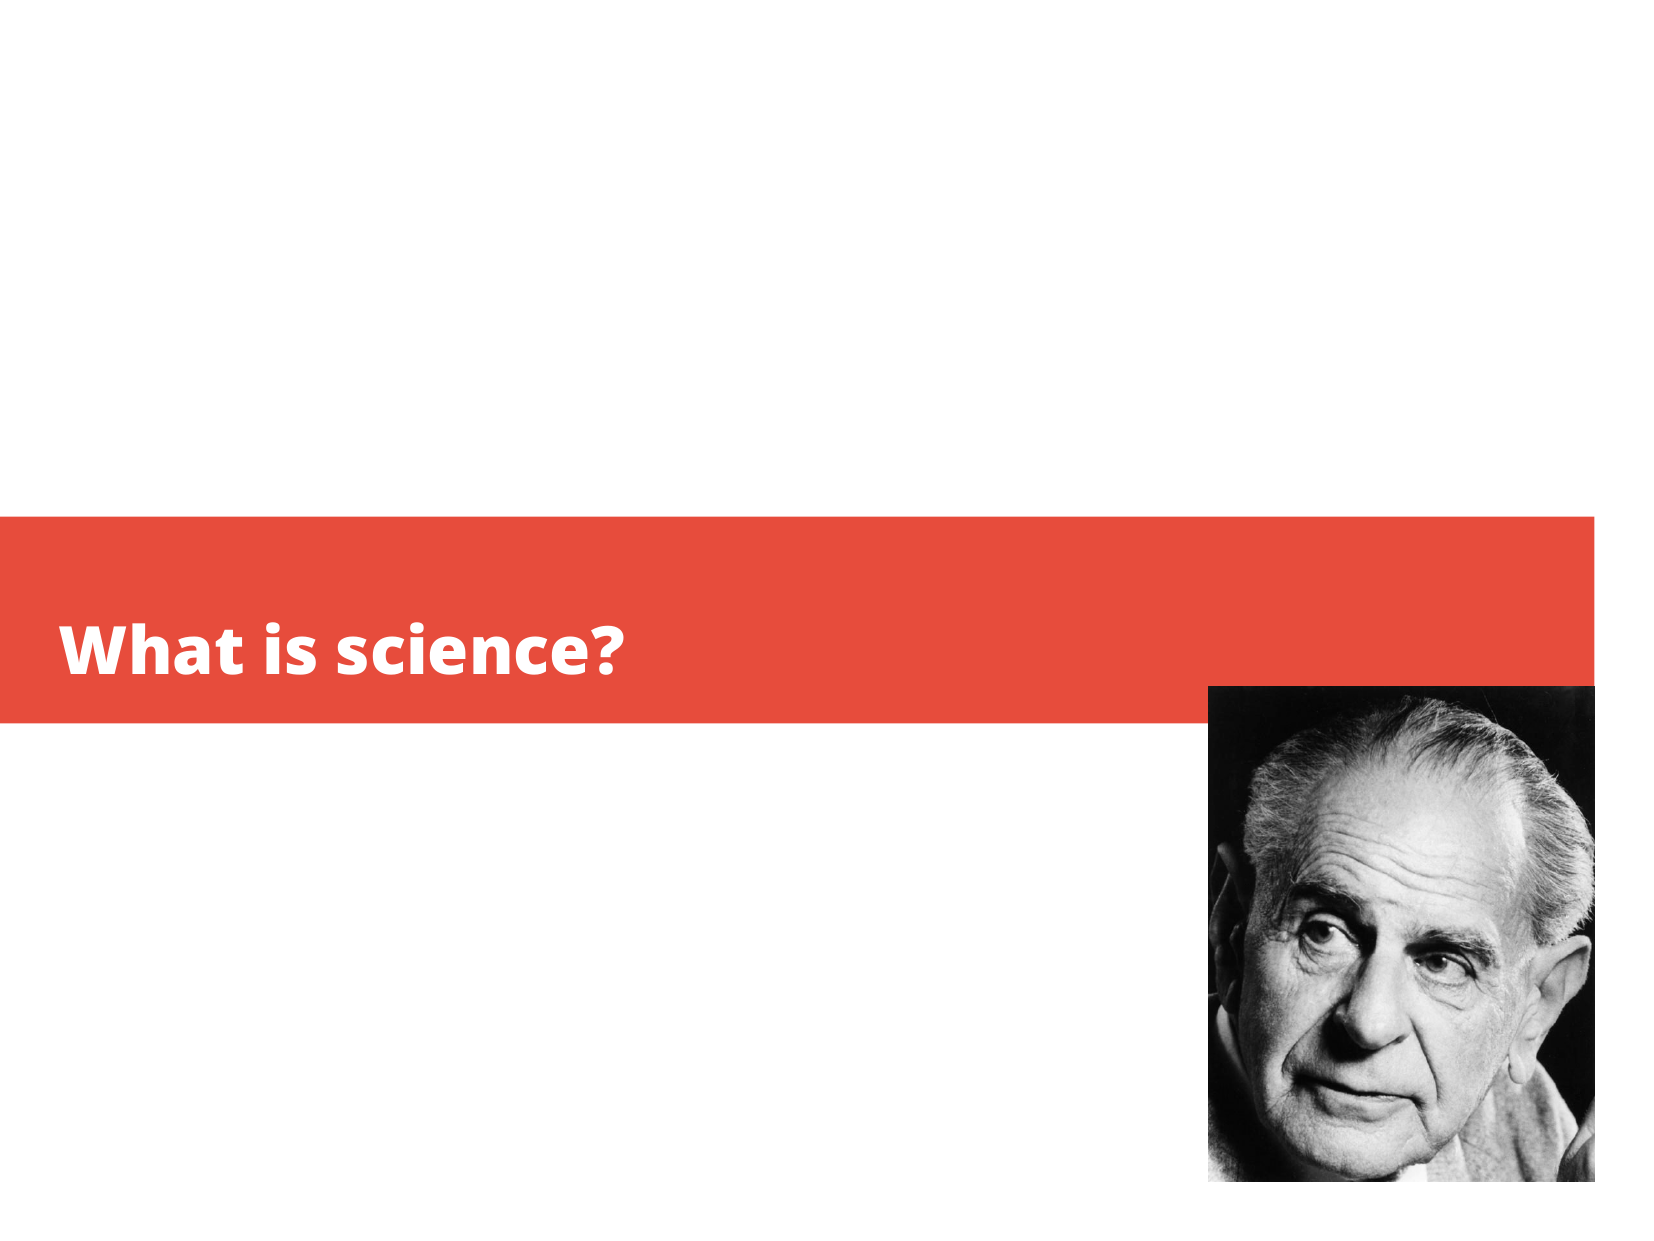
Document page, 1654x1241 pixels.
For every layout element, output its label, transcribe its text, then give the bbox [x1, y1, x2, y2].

picture [1208, 686, 1595, 1182]
title What is science? [59, 546, 1595, 694]
